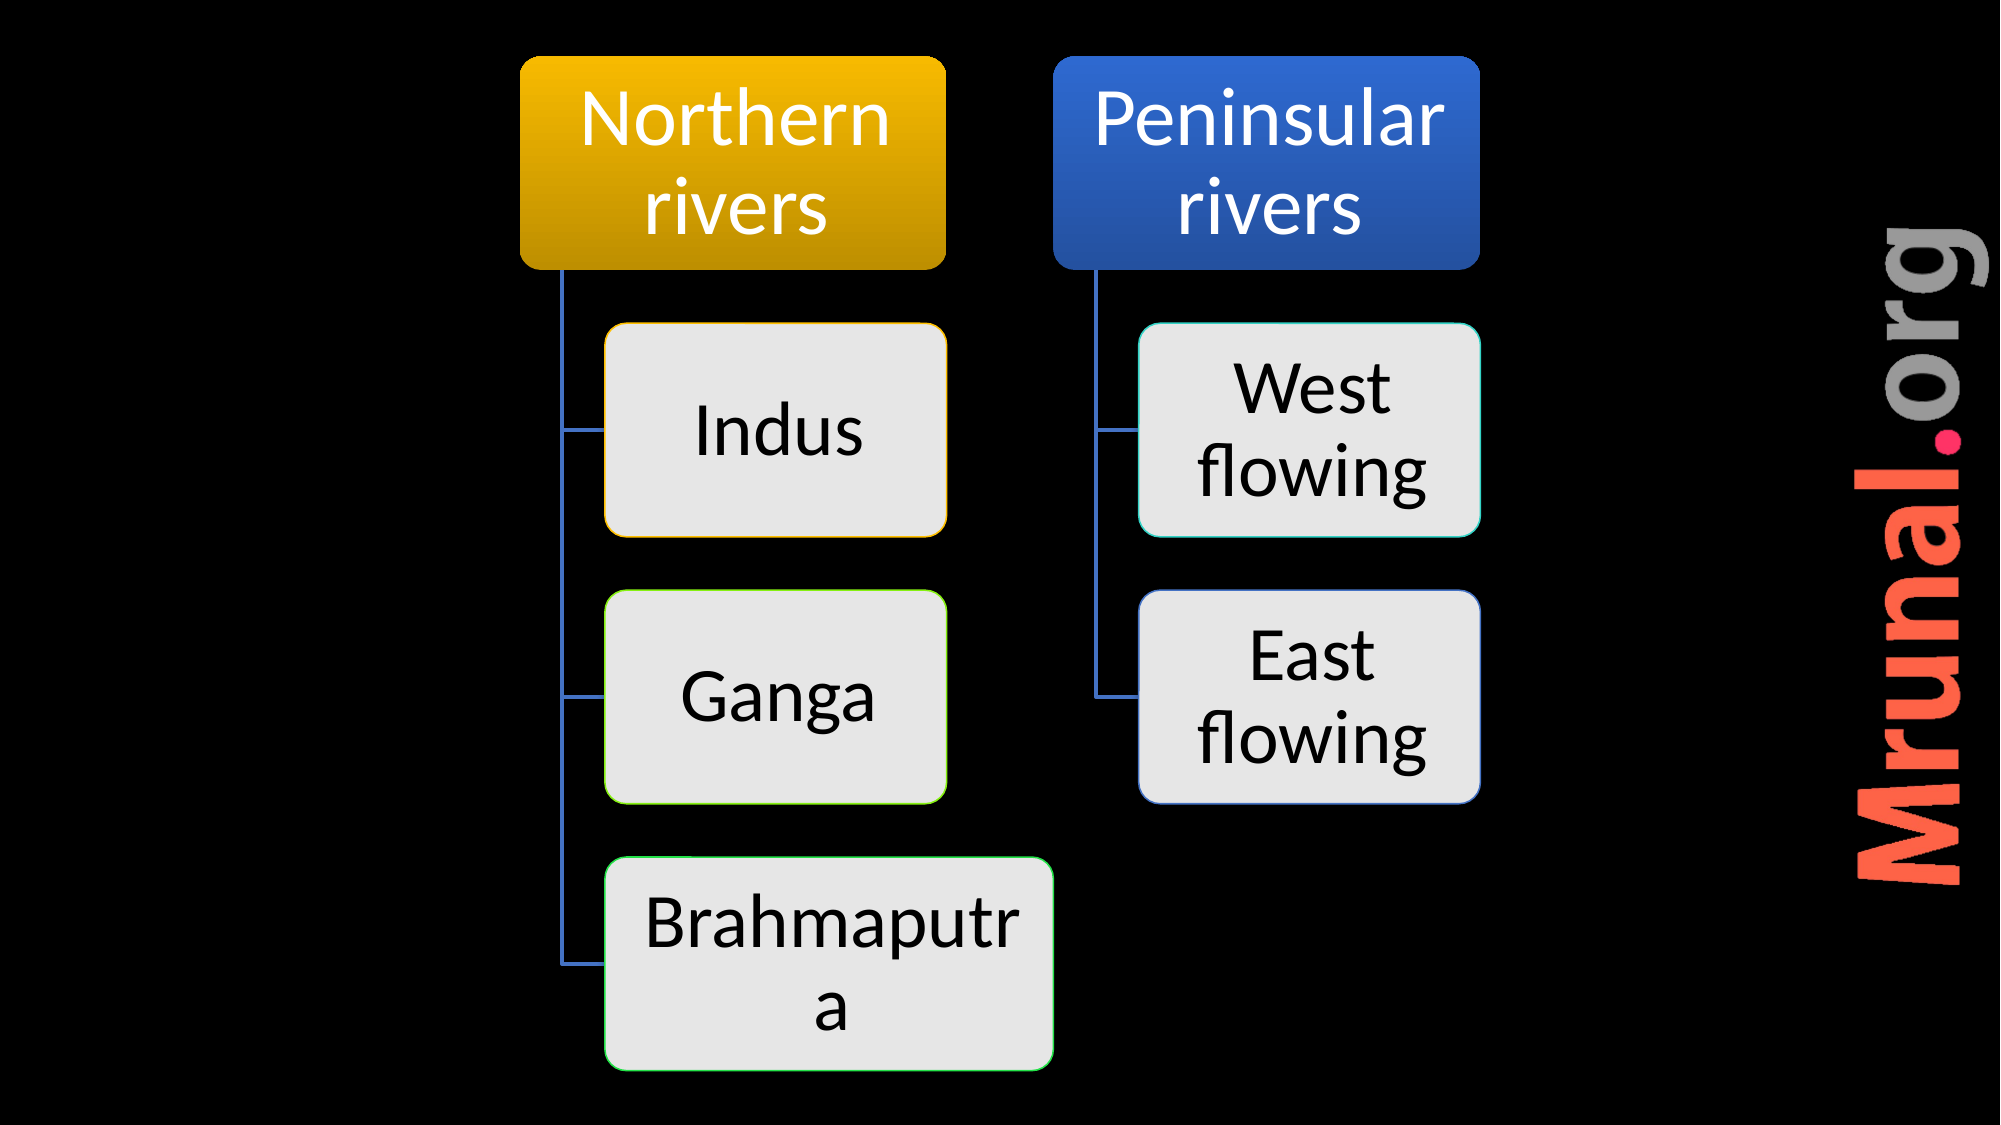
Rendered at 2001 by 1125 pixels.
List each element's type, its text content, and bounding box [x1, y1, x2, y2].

text_box Northern rivers [519, 56, 947, 270]
text_box Ganga [604, 590, 947, 804]
picture [1832, 224, 2000, 894]
text_box Peninsular rivers [1053, 56, 1481, 270]
text_box East flowing [1138, 590, 1481, 804]
text_box Brahmaputra [604, 857, 1054, 1071]
text_box West flowing [1138, 323, 1481, 537]
text_box Indus [604, 323, 947, 537]
